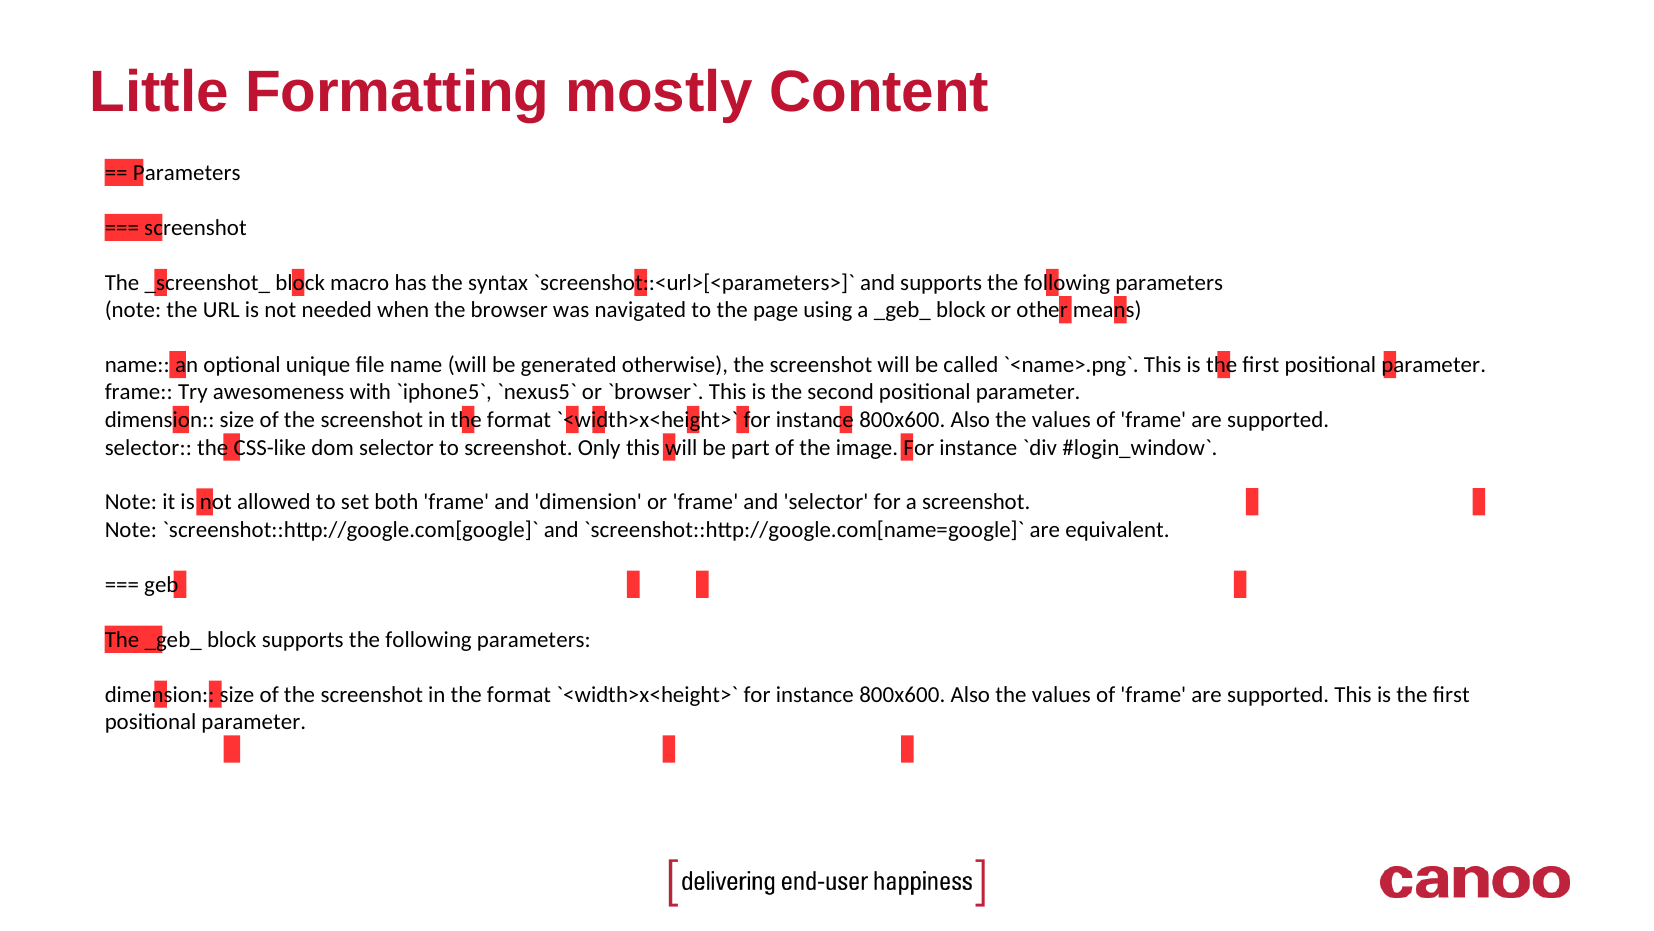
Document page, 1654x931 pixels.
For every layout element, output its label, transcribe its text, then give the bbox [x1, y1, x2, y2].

picture [1380, 866, 1570, 898]
title Little Formatting mostly Content [75, 45, 1591, 136]
picture [662, 855, 991, 910]
text_box == Parameters === screenshot The _screenshot_ block macro has the syntax `screenshot::<url>[<parameters>]` and supports the following parameters (note: the URL is not needed when the browser was navigated to the page using a _geb_ block or other means) name:: an optional unique file name (will be generated otherwise), the screenshot will be called `<name>.png`. This is the first positional parameter. frame:: Try awesomeness with `iphone5`, `nexus5` or `browser`. This is the second positional parameter. dimension:: size of the screenshot in the format `<width>x<height>` for instance 800x600. Also the values of 'frame' are supported. selector:: the CSS-like dom selector to screenshot. Only this will be part of the image. For instance `div #login_window`. Note: it is not allowed to set both 'frame' and 'dimension' or 'frame' and 'selector' for a screenshot. Note: `screenshot::http://google.com[google]` and `screenshot::http://google.com[name=google]` are equivalent. === geb The _geb_ block supports the following parameters: dimension:: size of the screenshot in the format `<width>x<height>` for instance 800x600. Also the values of 'frame' are supported. This is the first positional parameter. [90, 150, 1546, 797]
